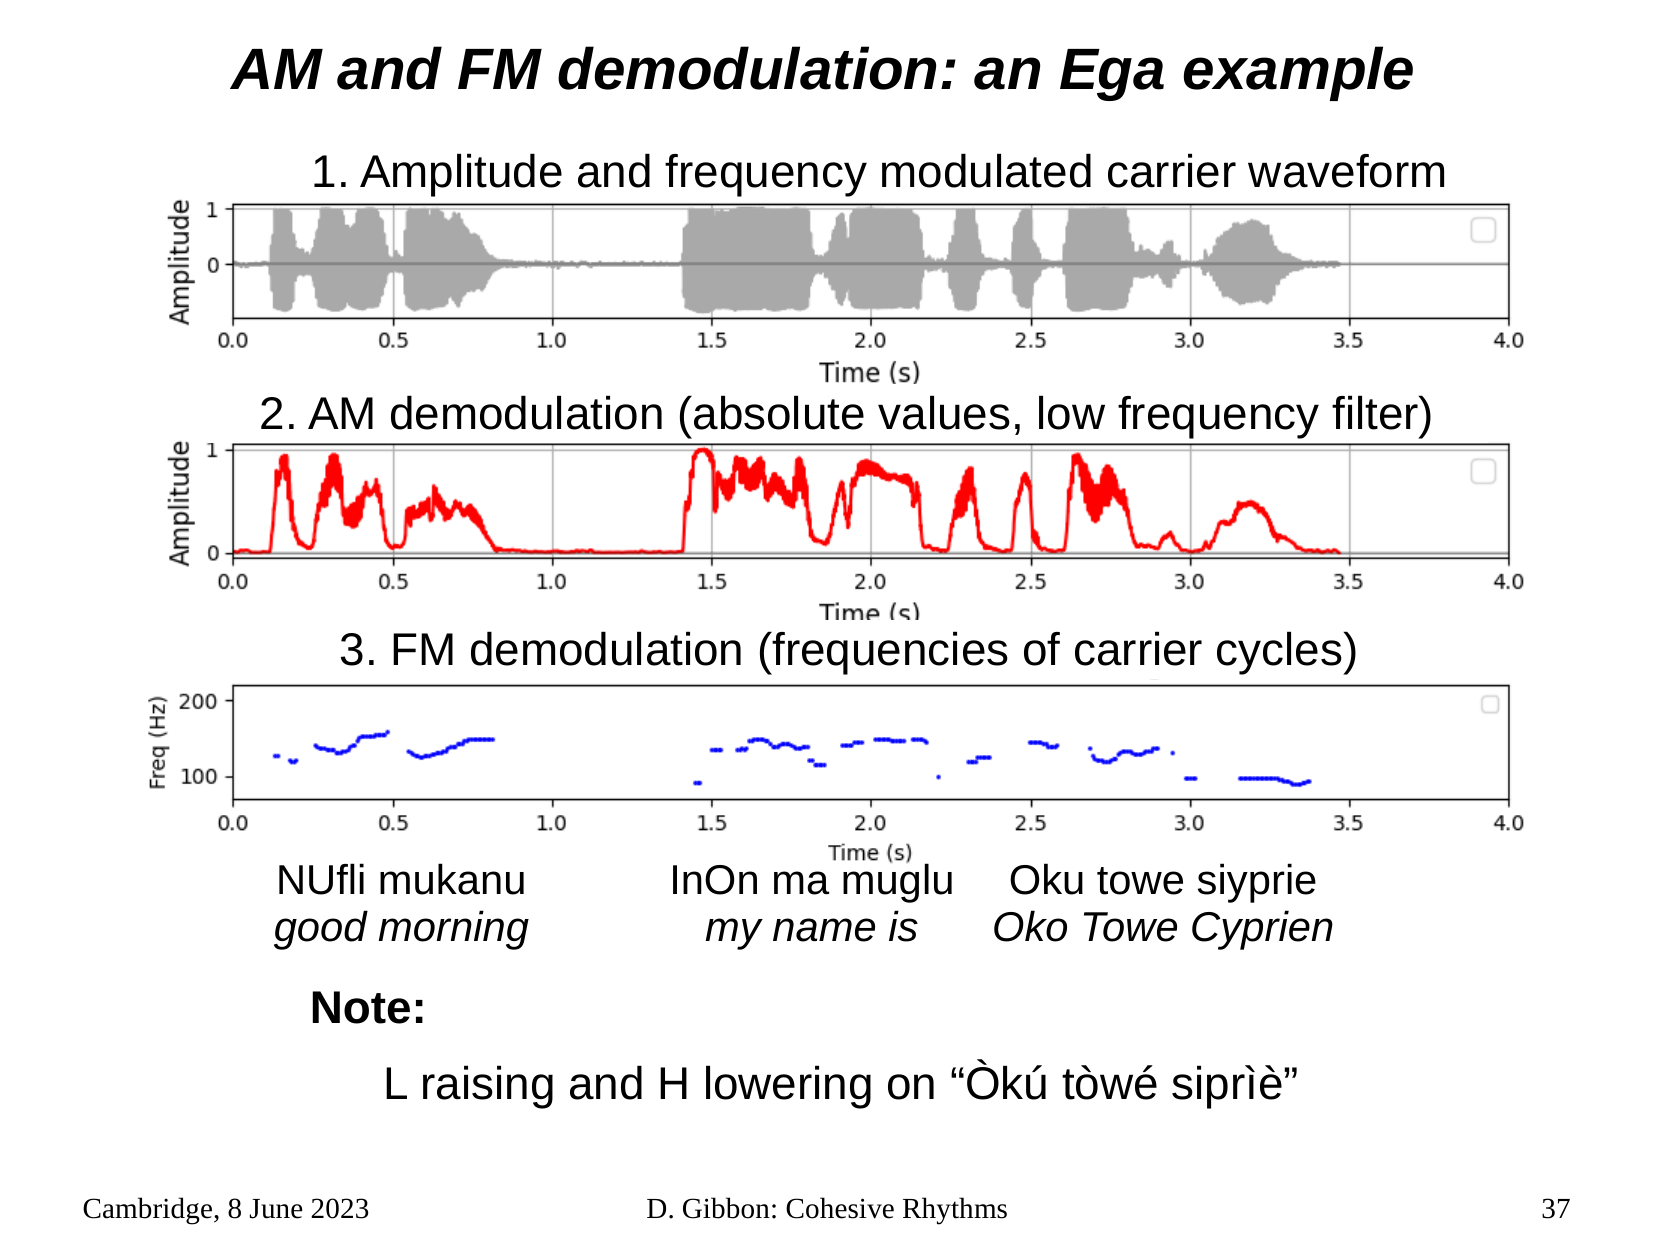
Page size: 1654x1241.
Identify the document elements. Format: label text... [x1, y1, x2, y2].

text_box NUfli mukanu good morning [245, 849, 558, 958]
text_box 3. FM demodulation (frequencies of carrier cycles) [171, 620, 1529, 680]
title AM and FM demodulation: an Ega example [11, 19, 1636, 119]
text_box InOn ma muglu my name is [649, 849, 968, 958]
text_box 2. AM demodulation (absolute values, low frequency filter) [206, 383, 1489, 443]
picture [87, 147, 1588, 886]
text_box Note: L raising and H lowering on “Òkú tòwé siprìè” [295, 974, 1625, 1183]
text_box 1. Amplitude and frequency modulated carrier waveform [283, 141, 1477, 201]
text_box Oku towe siyprie Oko Towe Cyprien [968, 849, 1359, 958]
